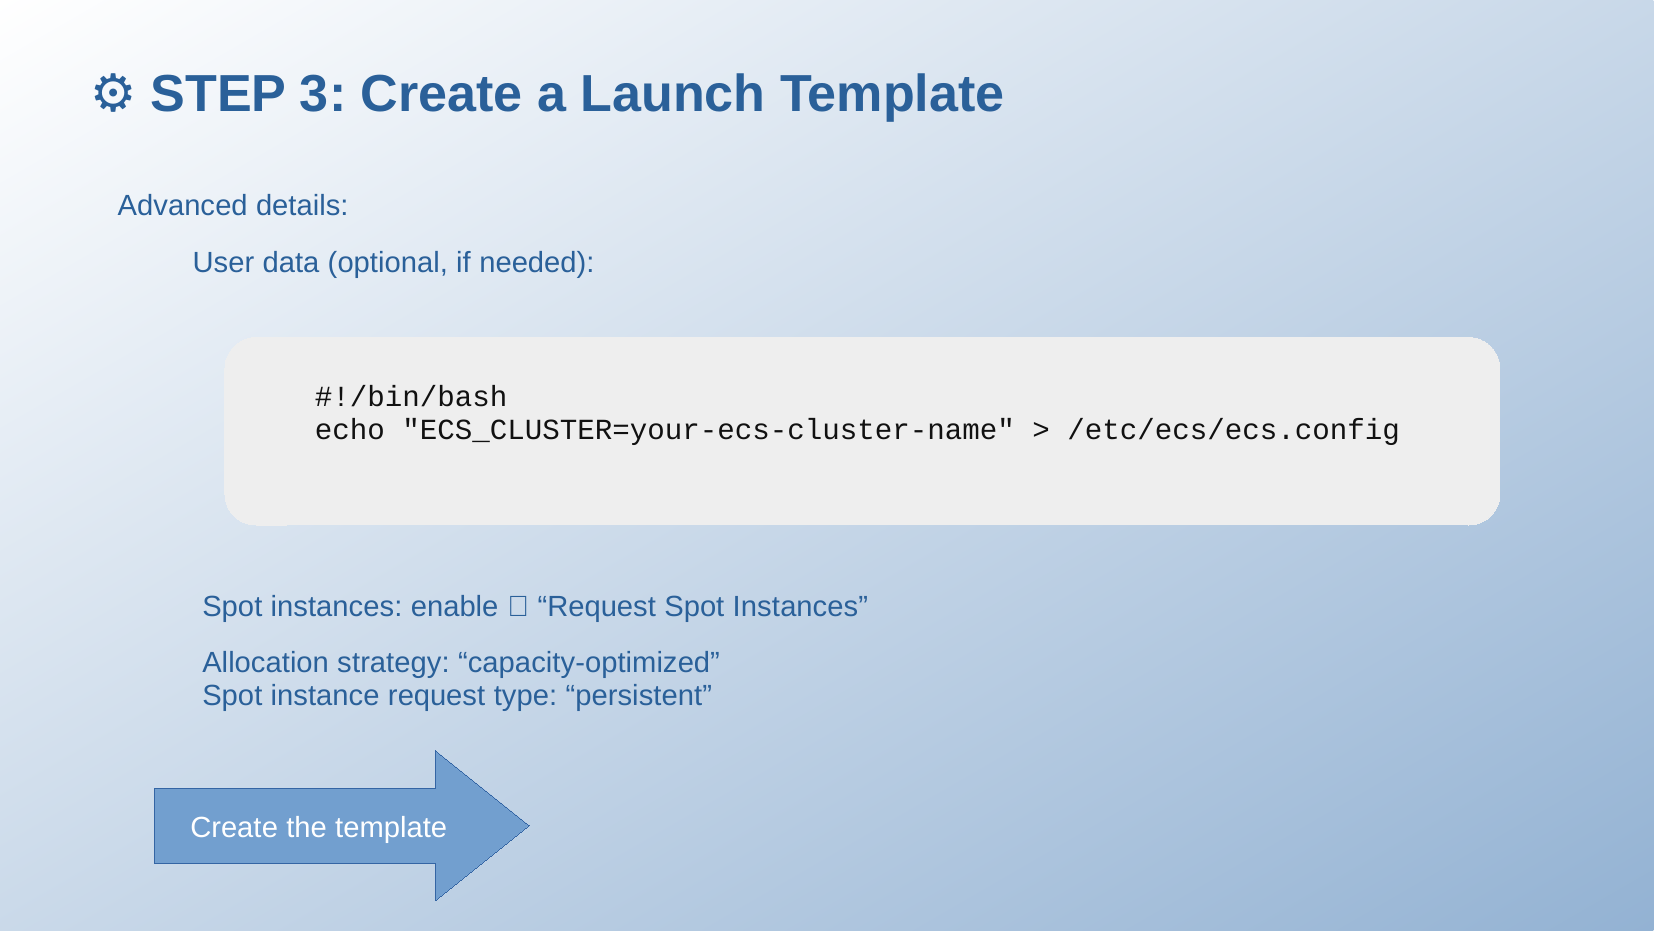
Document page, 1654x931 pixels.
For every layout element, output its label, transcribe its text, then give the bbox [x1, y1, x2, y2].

text_box [224, 337, 1500, 526]
text_box Spot instances: enable ✅ “Request Spot Instances” Allocation strategy: “capacity-optimized” Spot instance request type: “persistent” [112, 582, 1500, 719]
text_box #!/bin/bash echo "ECS_CLUSTER=your-ecs-cluster-name" > /etc/ecs/ecs.config [299, 374, 1575, 522]
text_box Create the template [175, 803, 476, 851]
text_box [154, 750, 530, 901]
text_box Advanced details: User data (optional, if needed): [102, 181, 1491, 295]
text_box ⚙️ STEP 3: Create a Launch Template [74, 57, 1613, 150]
